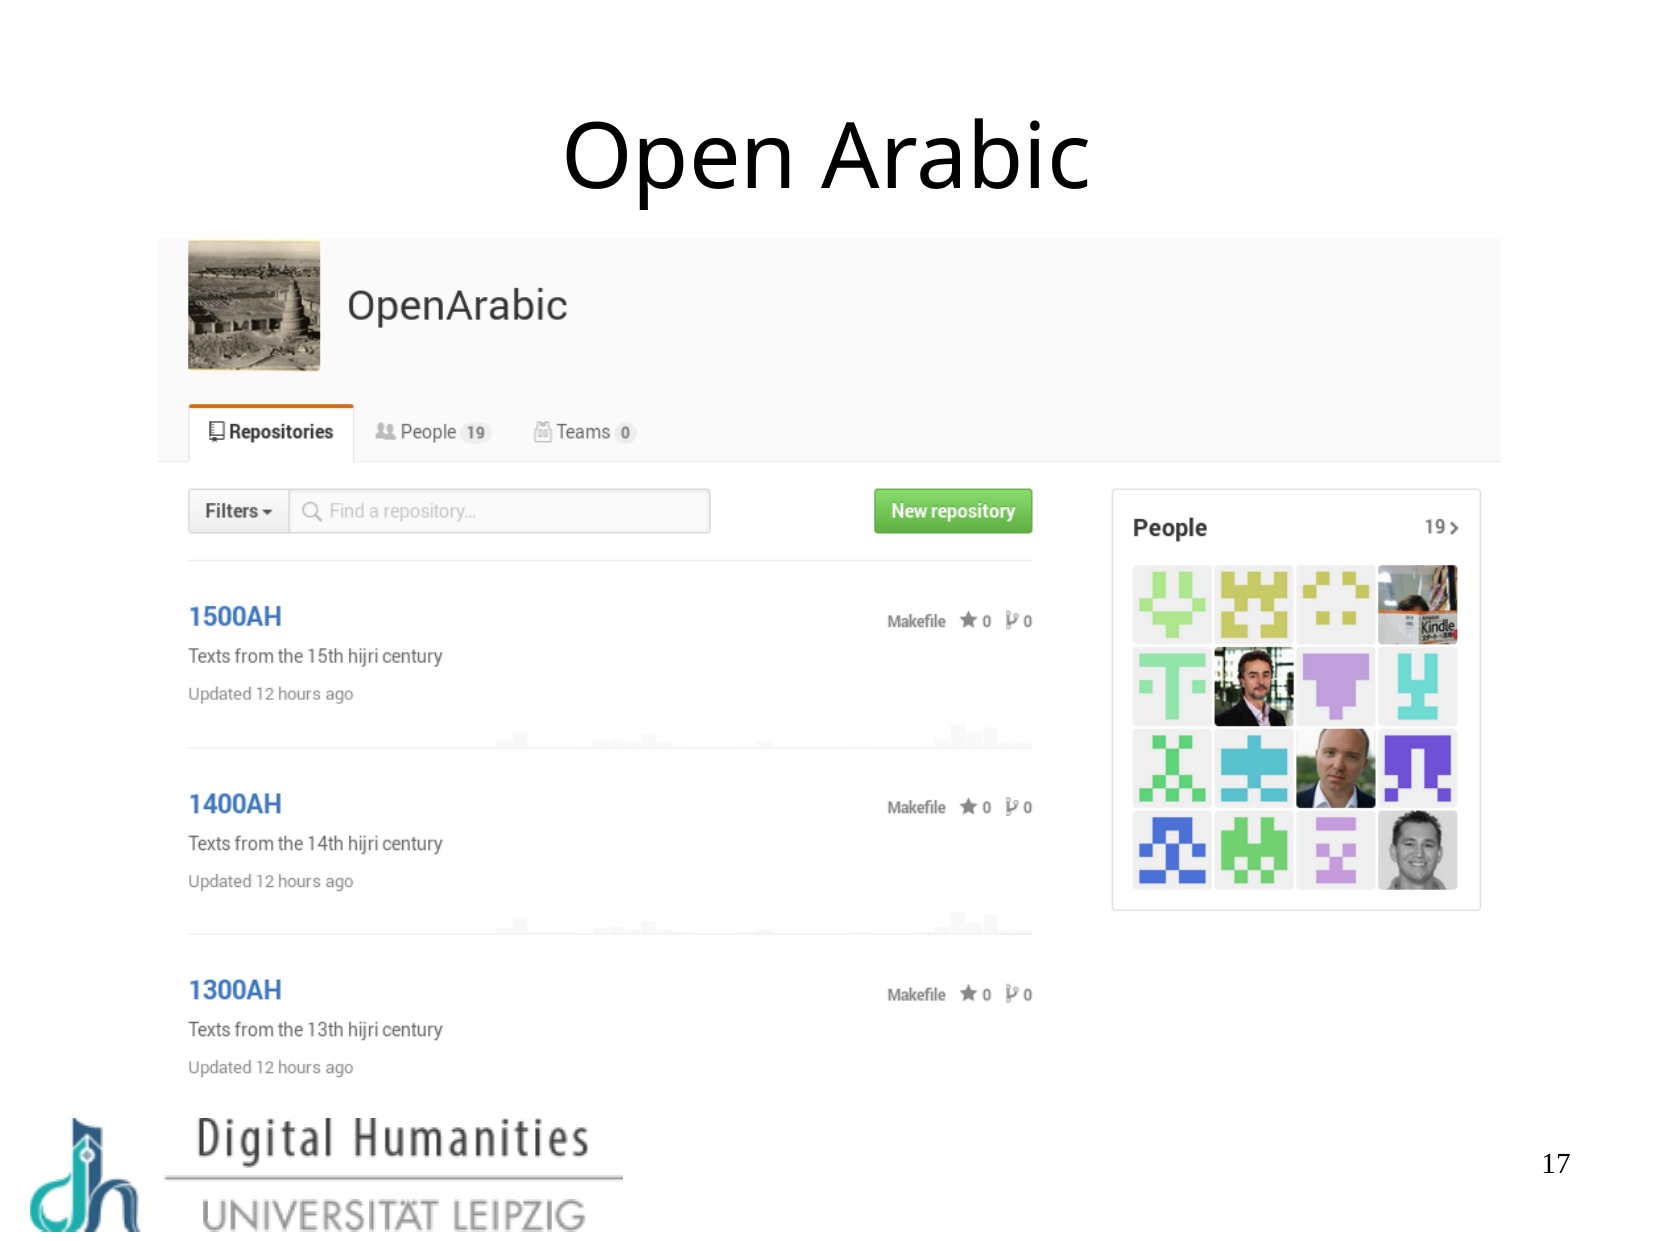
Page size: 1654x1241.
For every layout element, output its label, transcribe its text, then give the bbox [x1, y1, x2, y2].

picture [30, 1118, 623, 1232]
picture [158, 238, 1501, 1080]
title Open Arabic [82, 49, 1571, 257]
